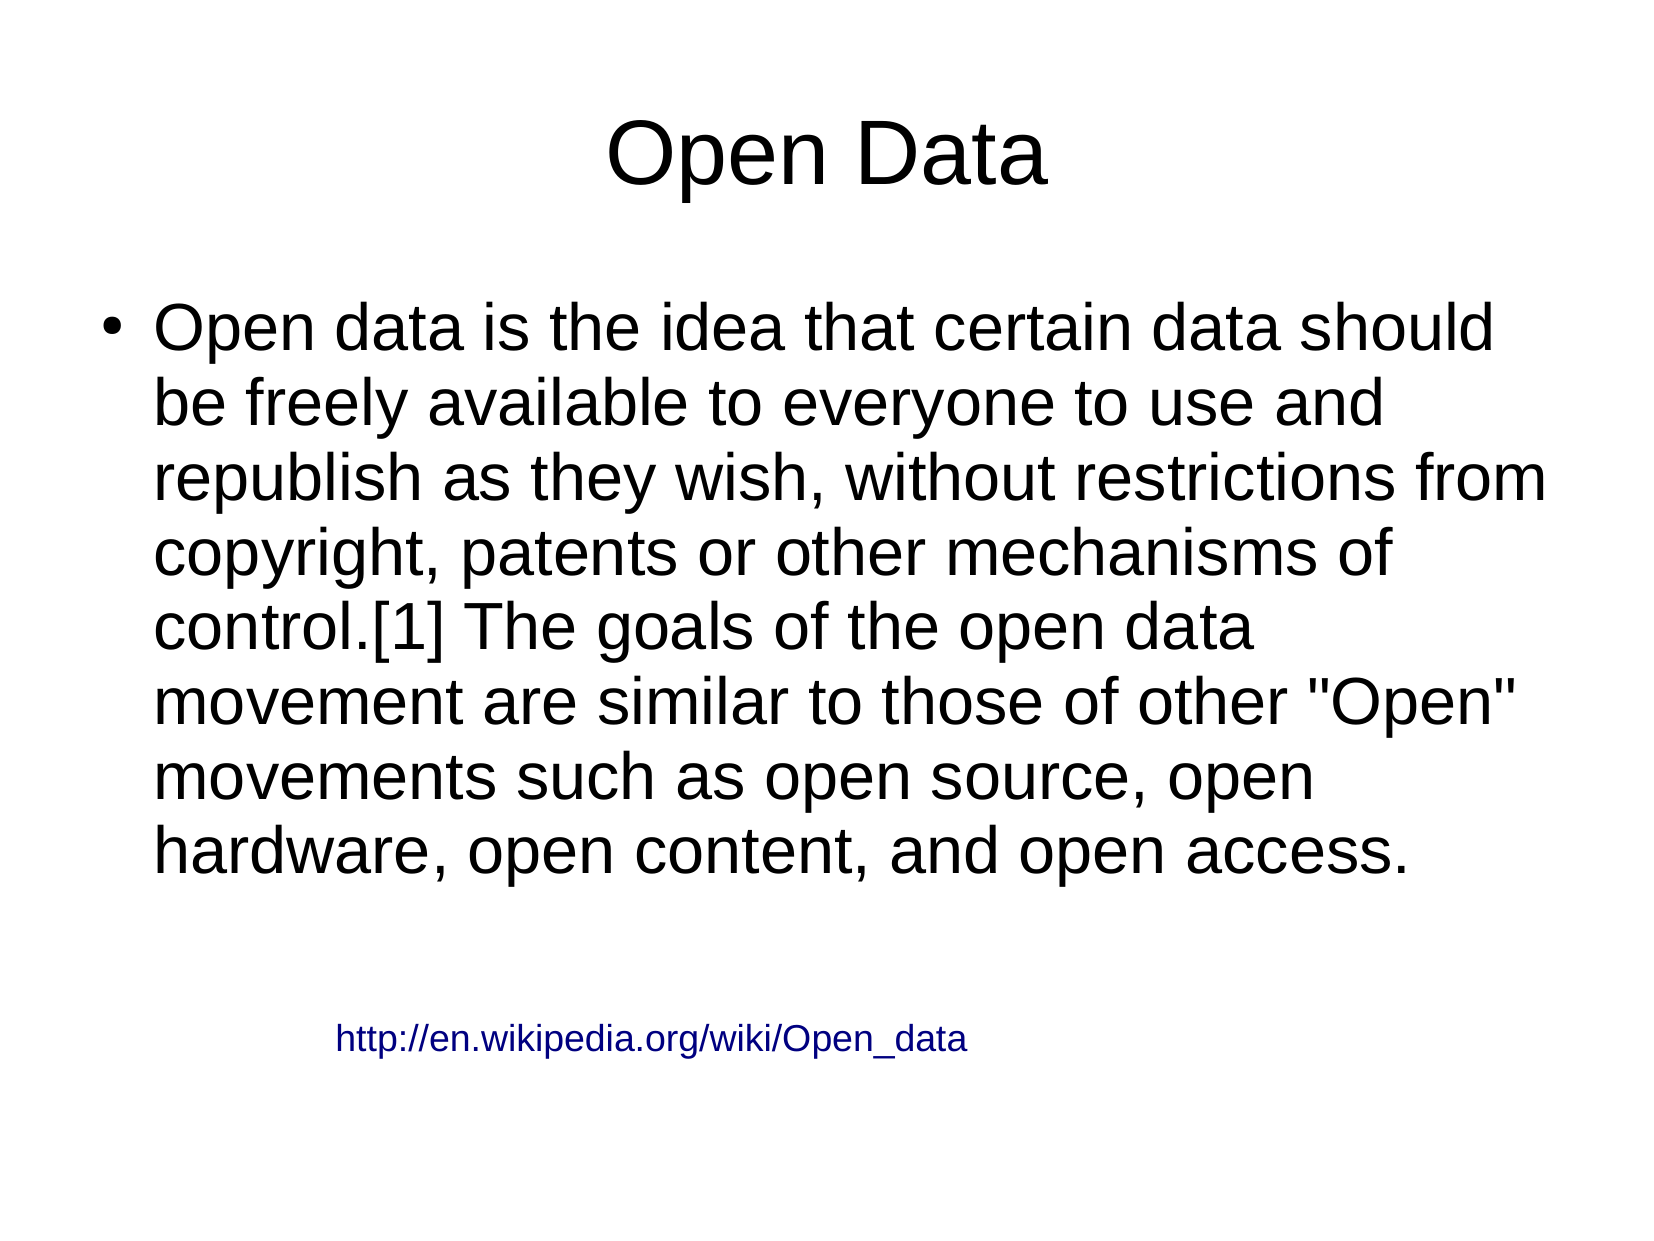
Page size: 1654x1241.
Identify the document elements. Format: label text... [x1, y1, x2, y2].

title Open Data [82, 49, 1571, 257]
list Open data is the idea that certain data should be freely available to everyone to use and republish as they wish, without restrictions from copyright, patents or other mechanisms of control.[1] The goals of the open data movement are similar to those of other "Open" movements such as open source, open hardware, open content, and open access. [82, 290, 1571, 1010]
text_box http://en.wikipedia.org/wiki/Open_data [320, 1010, 1111, 1081]
